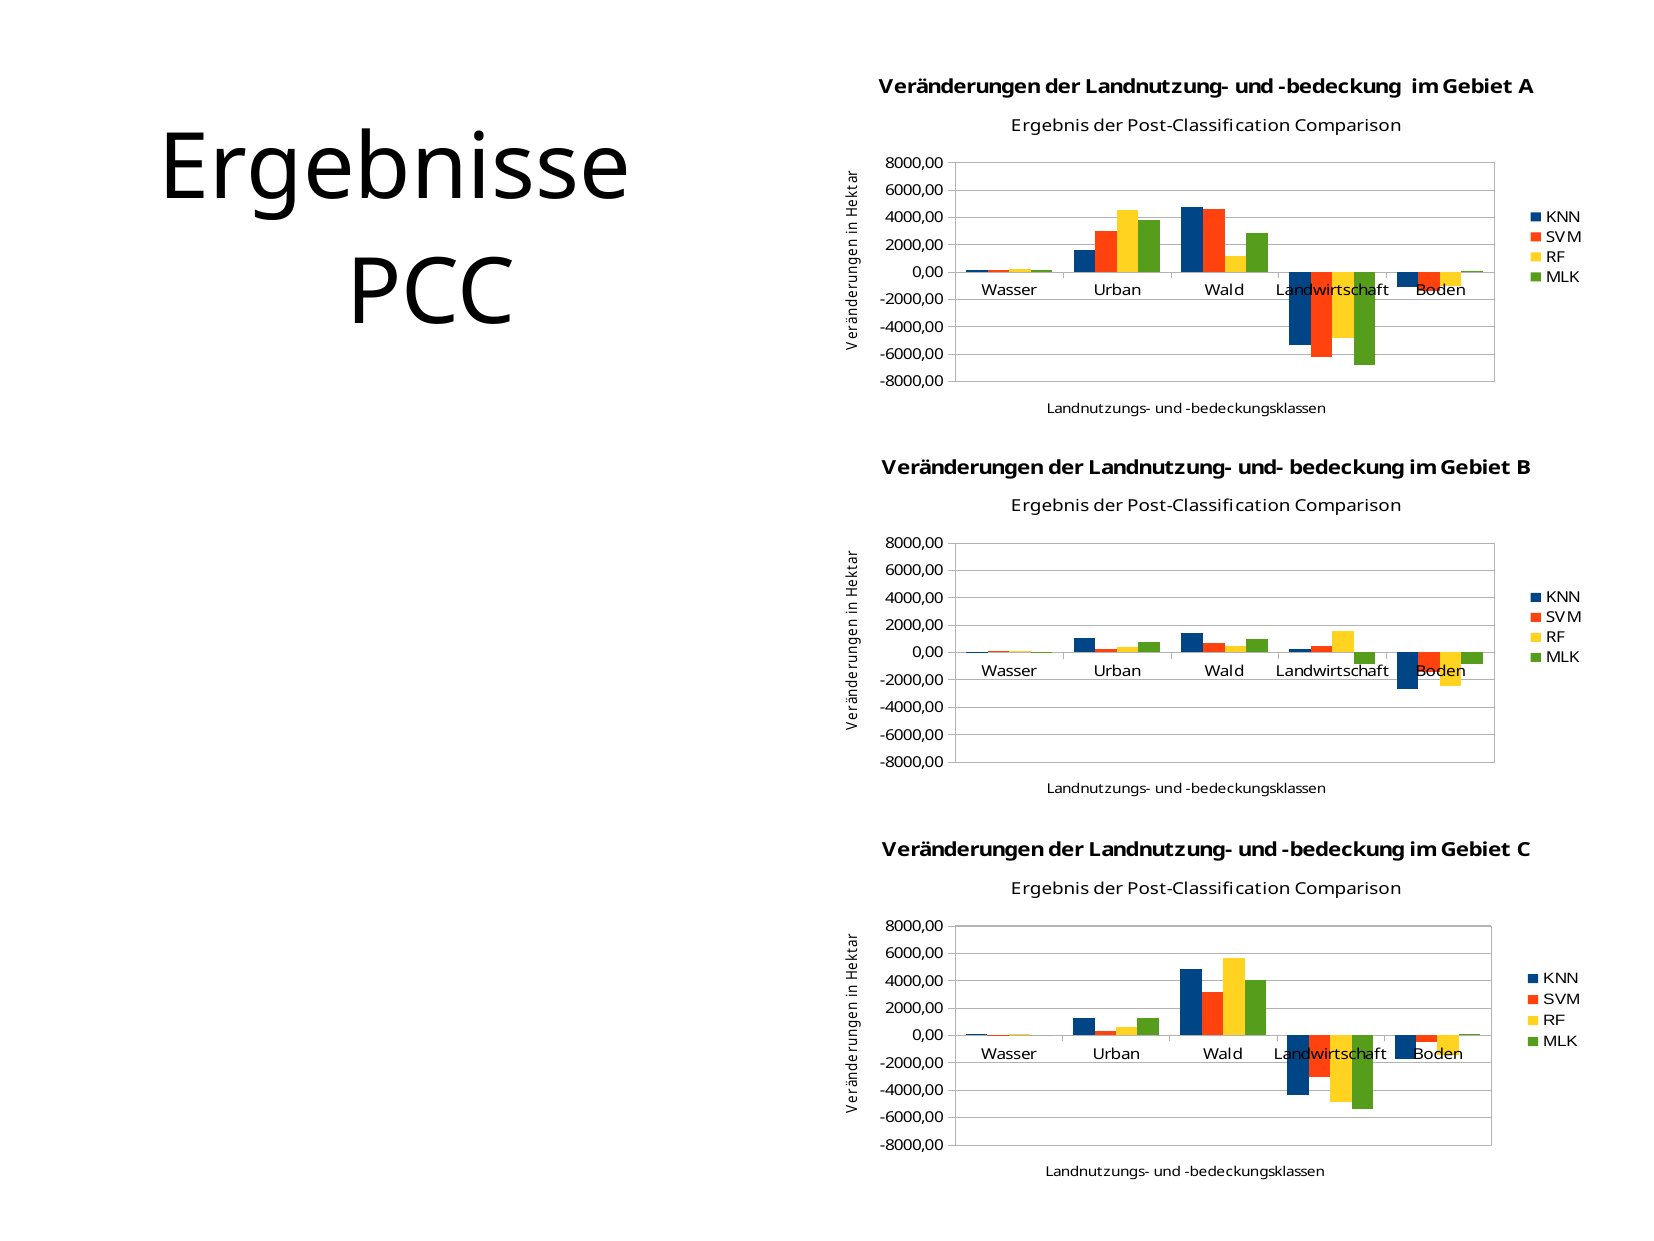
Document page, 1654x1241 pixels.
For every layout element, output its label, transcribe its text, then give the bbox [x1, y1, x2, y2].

title Ergebnisse PCC [82, 49, 708, 402]
chart [708, 0, 1654, 1241]
